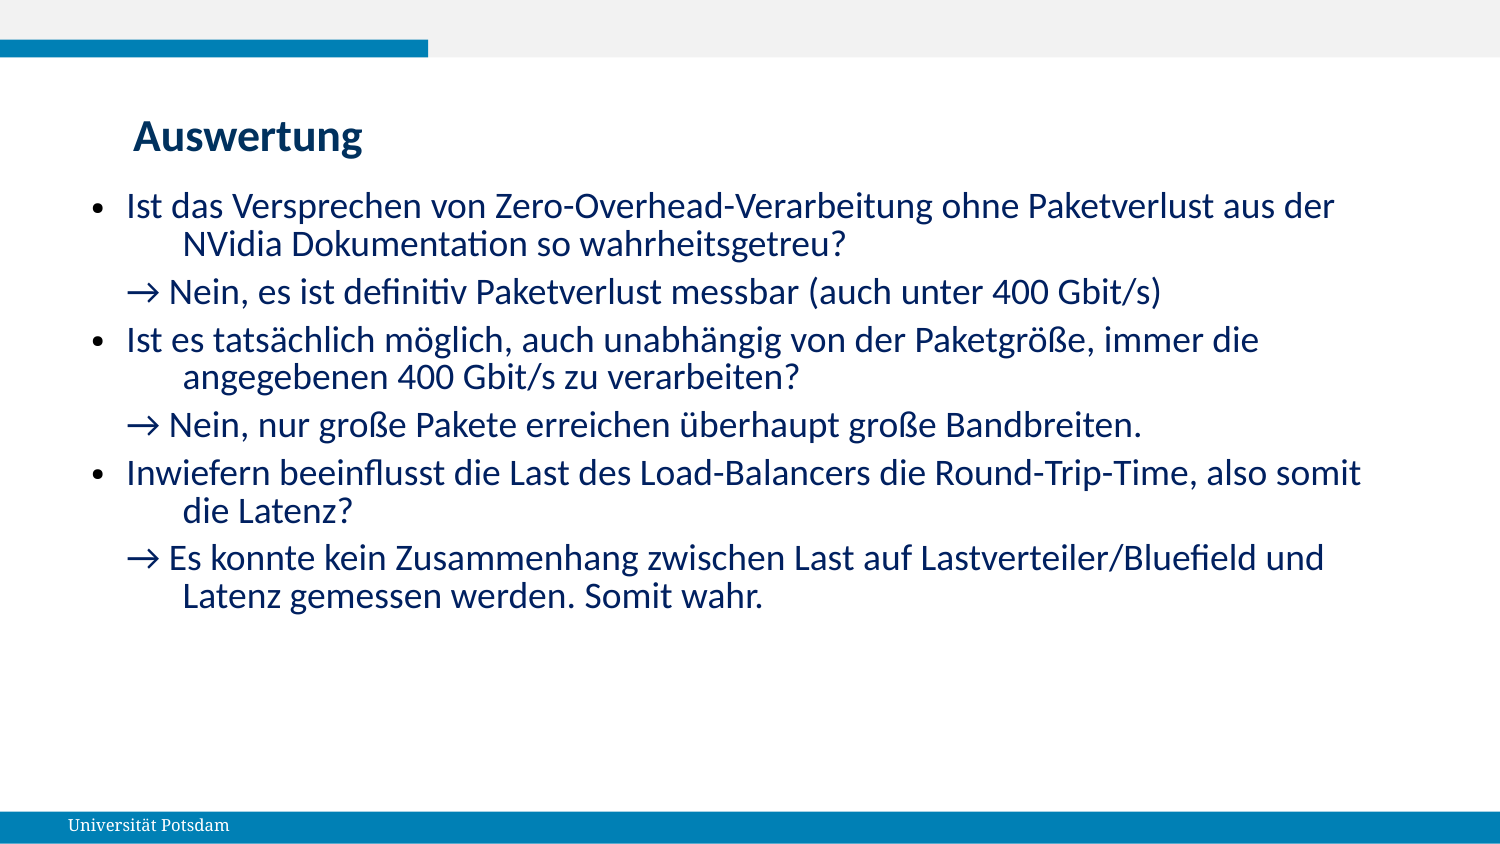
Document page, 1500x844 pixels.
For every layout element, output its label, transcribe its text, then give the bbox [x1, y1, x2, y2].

title Auswertung [118, 118, 1448, 149]
text_box Ist das Versprechen von Zero-Overhead-Verarbeitung ohne Paketverlust aus der NVidia Dokumentation so wahrheitsgetreu? → Nein, es ist definitiv Paketverlust messbar (auch unter 400 Gbit/s) Ist es tatsächlich möglich, auch unabhängig von der Paketgröße, immer die angegebenen 400 Gbit/s zu verarbeiten? → Nein, nur große Pakete erreichen überhaupt große Bandbreiten. Inwiefern beeinflusst die Last des Load-Balancers die Round-Trip-Time, also somit die Latenz? → Es konnte kein Zusammenhang zwischen Last auf Lastverteiler/Bluefield und Latenz gemessen werden. Somit wahr. [76, 183, 1418, 798]
